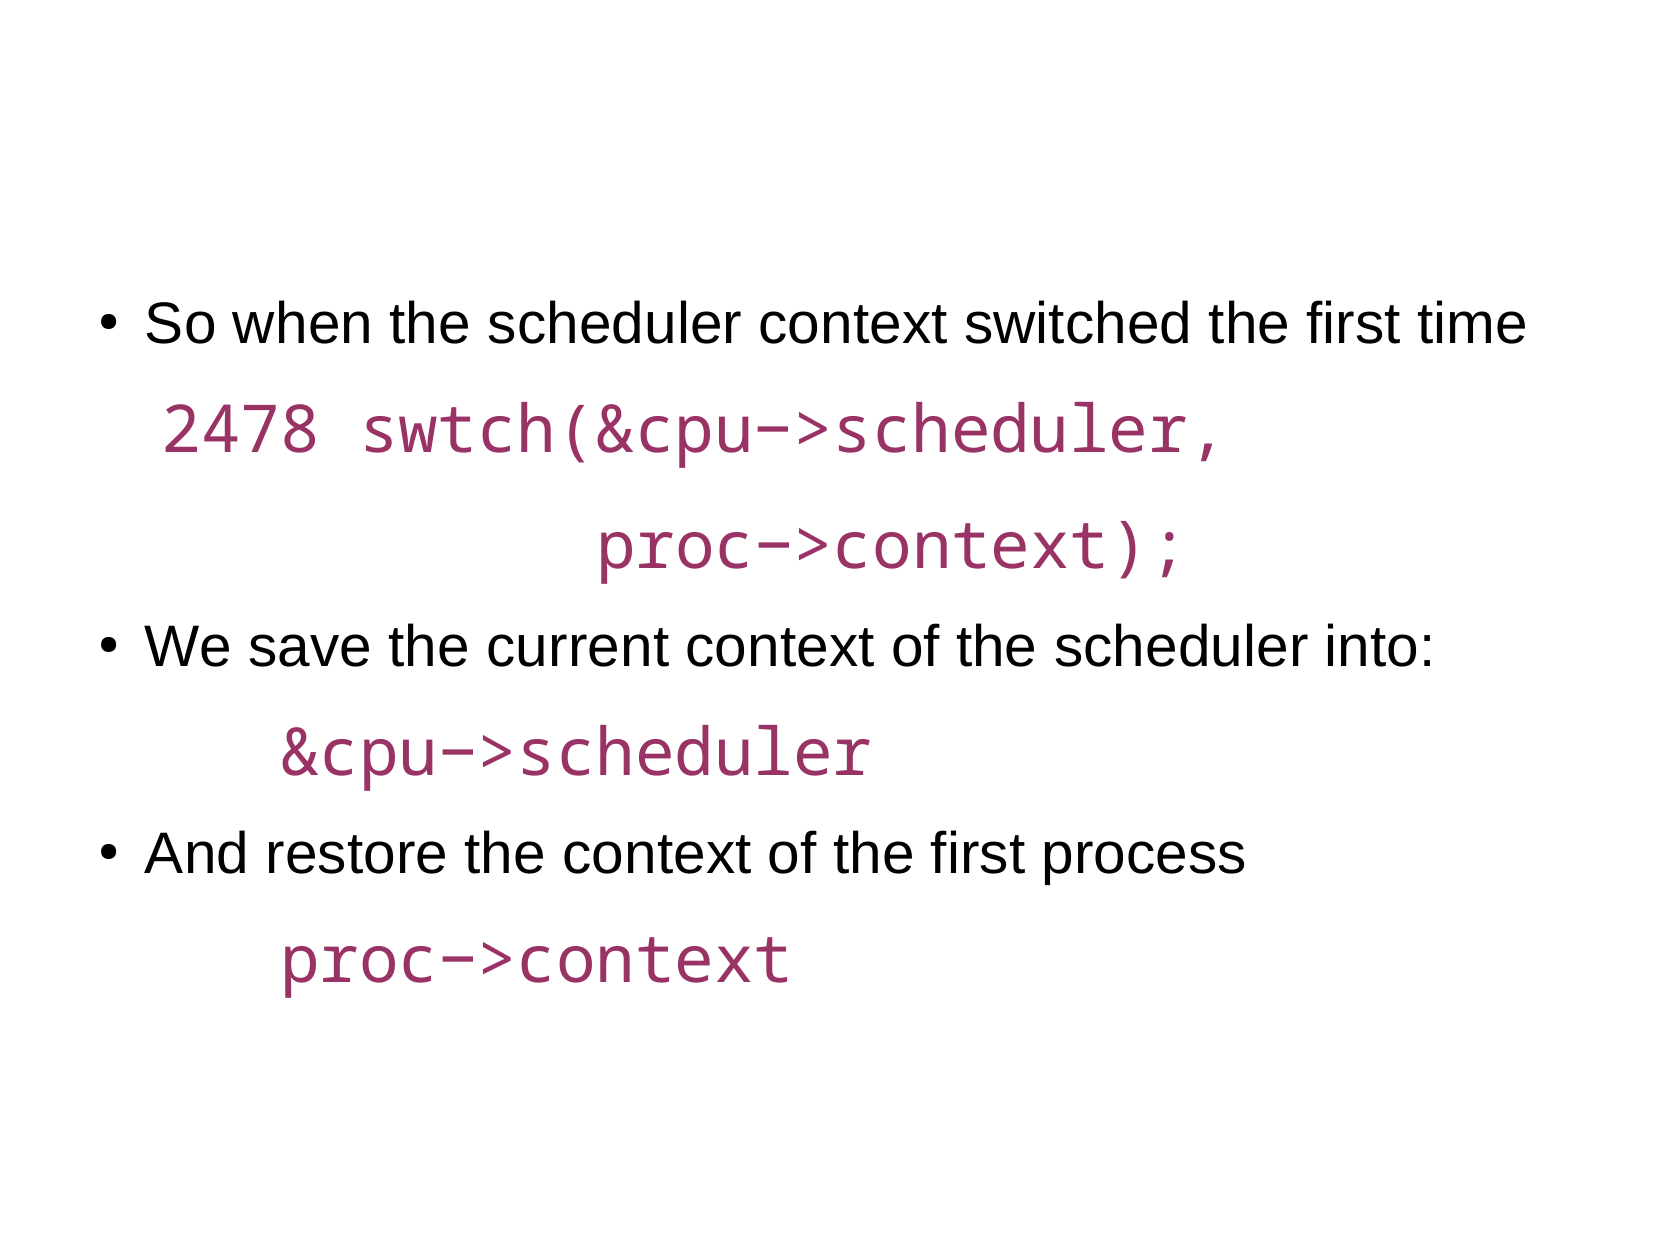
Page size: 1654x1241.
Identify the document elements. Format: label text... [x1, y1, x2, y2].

list So when the scheduler context switched the first time 2478 swtch(&cpu−>scheduler, proc−>context); We save the current context of the scheduler into: &cpu−>scheduler And restore the context of the first process proc−>context [82, 290, 1571, 1010]
